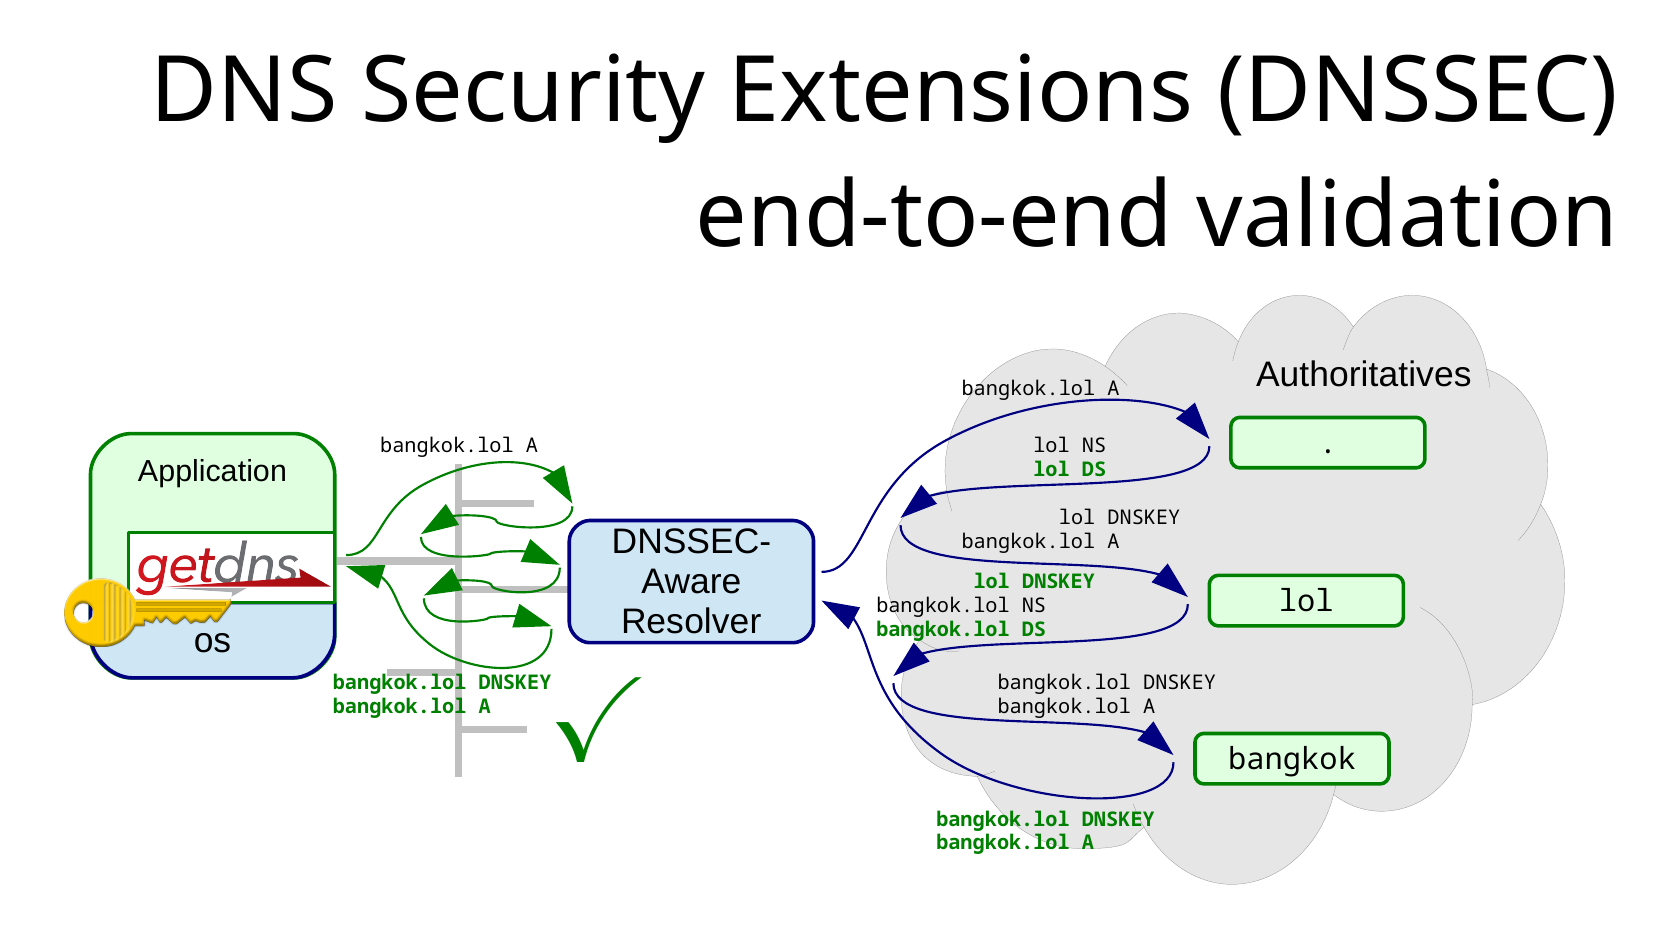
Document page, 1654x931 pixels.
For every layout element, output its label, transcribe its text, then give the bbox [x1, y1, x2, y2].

picture [64, 295, 1565, 928]
title DNS Security Extensions (DNSSEC) end-to-end validation [1, 23, 1620, 221]
